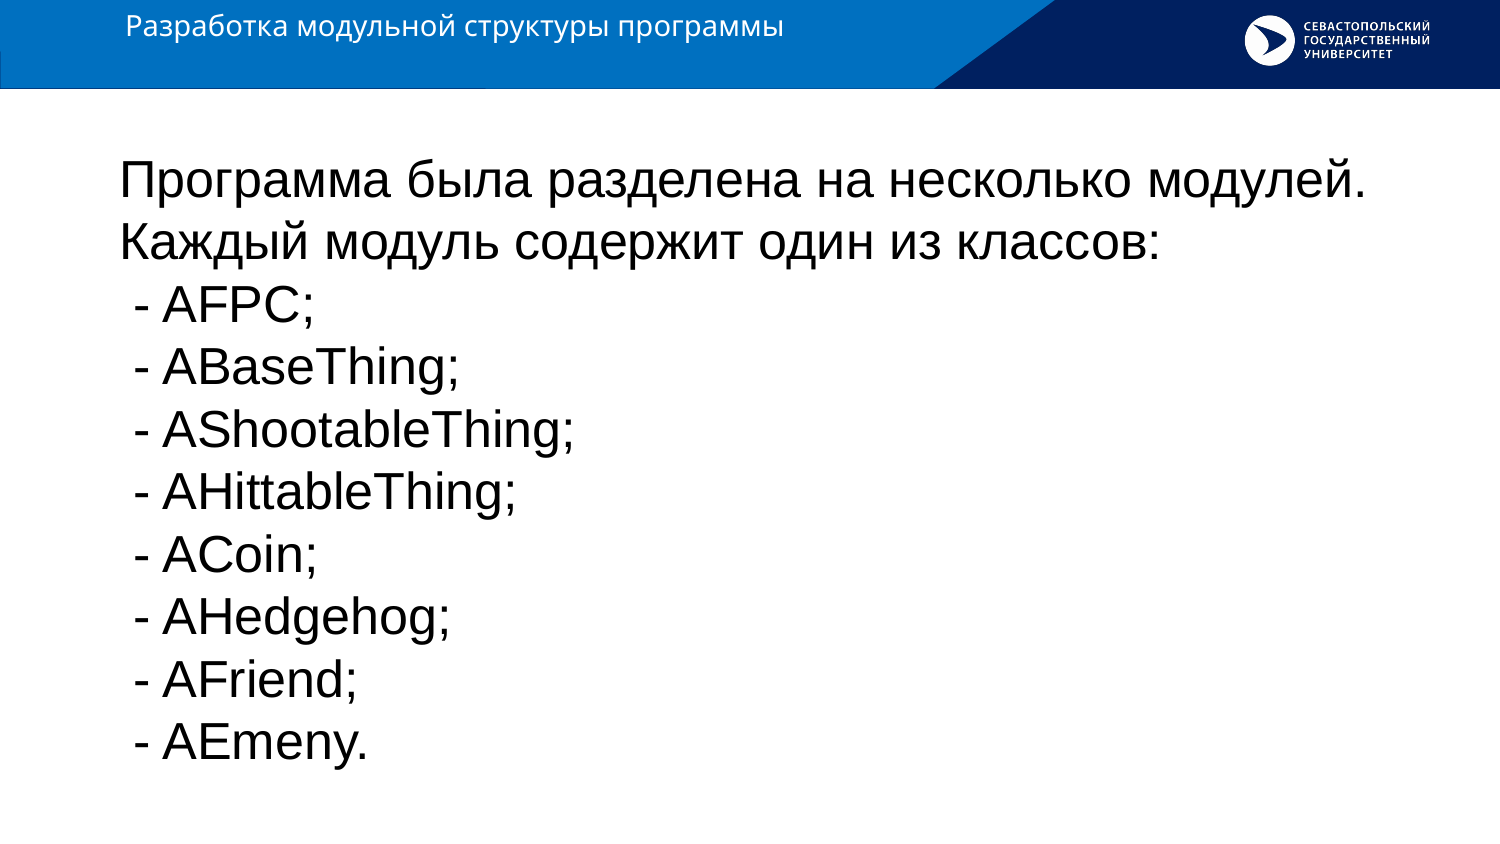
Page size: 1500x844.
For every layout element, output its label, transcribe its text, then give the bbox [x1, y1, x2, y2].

text_box Разработка модульной структуры программы [110, 6, 1461, 51]
text_box Программа была разделена на несколько модулей. Каждый модуль содержит один из классов: - AFPC; - ABaseThing; - AShootableThing; - AHittableThing; - ACoin; - AHedgehog; - AFriend; - AEmeny. [119, 143, 1382, 770]
text_box [0, 0, 1500, 89]
picture [1237, 51, 1437, 73]
